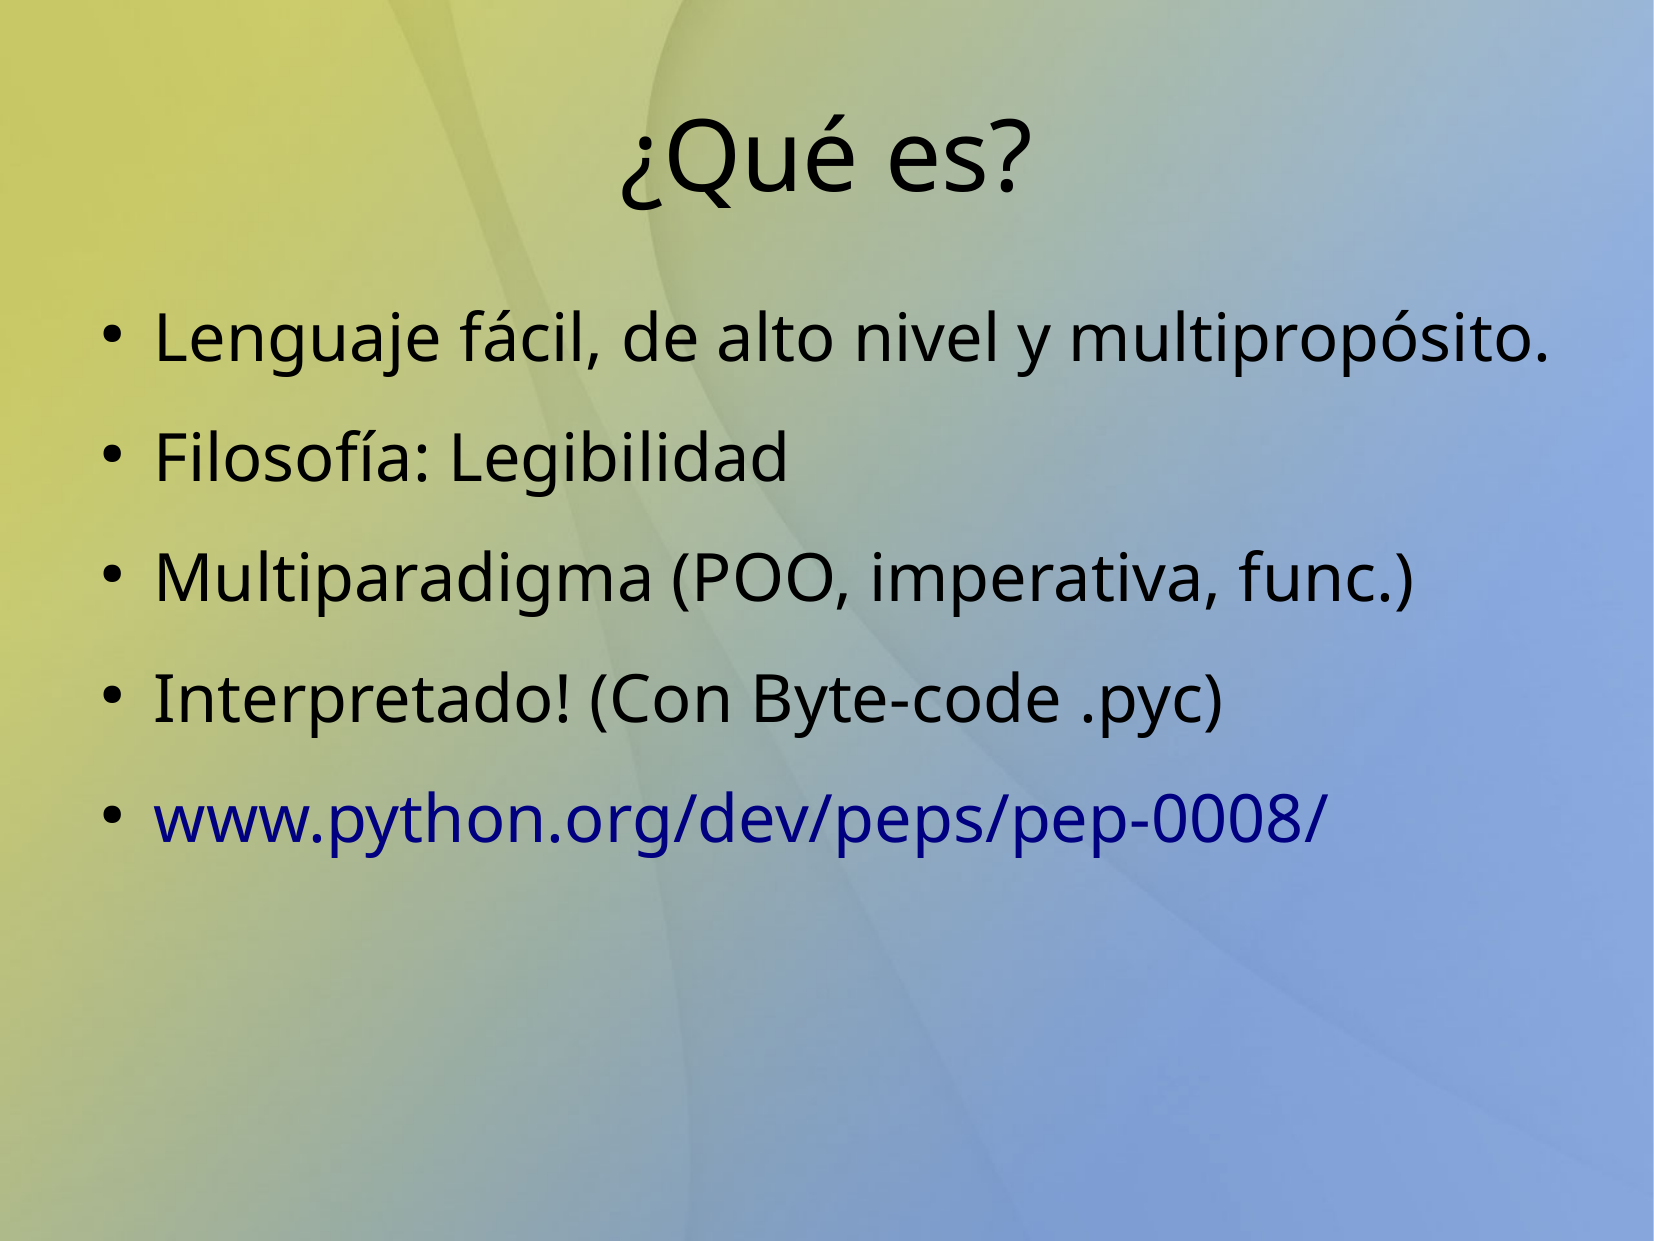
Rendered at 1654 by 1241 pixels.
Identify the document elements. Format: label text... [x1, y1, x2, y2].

list Lenguaje fácil, de alto nivel y multipropósito. Filosofía: Legibilidad Multiparadigma (POO, imperativa, func.) Interpretado! (Con Byte-code .pyc) www.python.org/dev/peps/pep-0008/ [82, 290, 1571, 1010]
title ¿Qué es? [82, 49, 1571, 257]
picture [0, 0, 1654, 1241]
